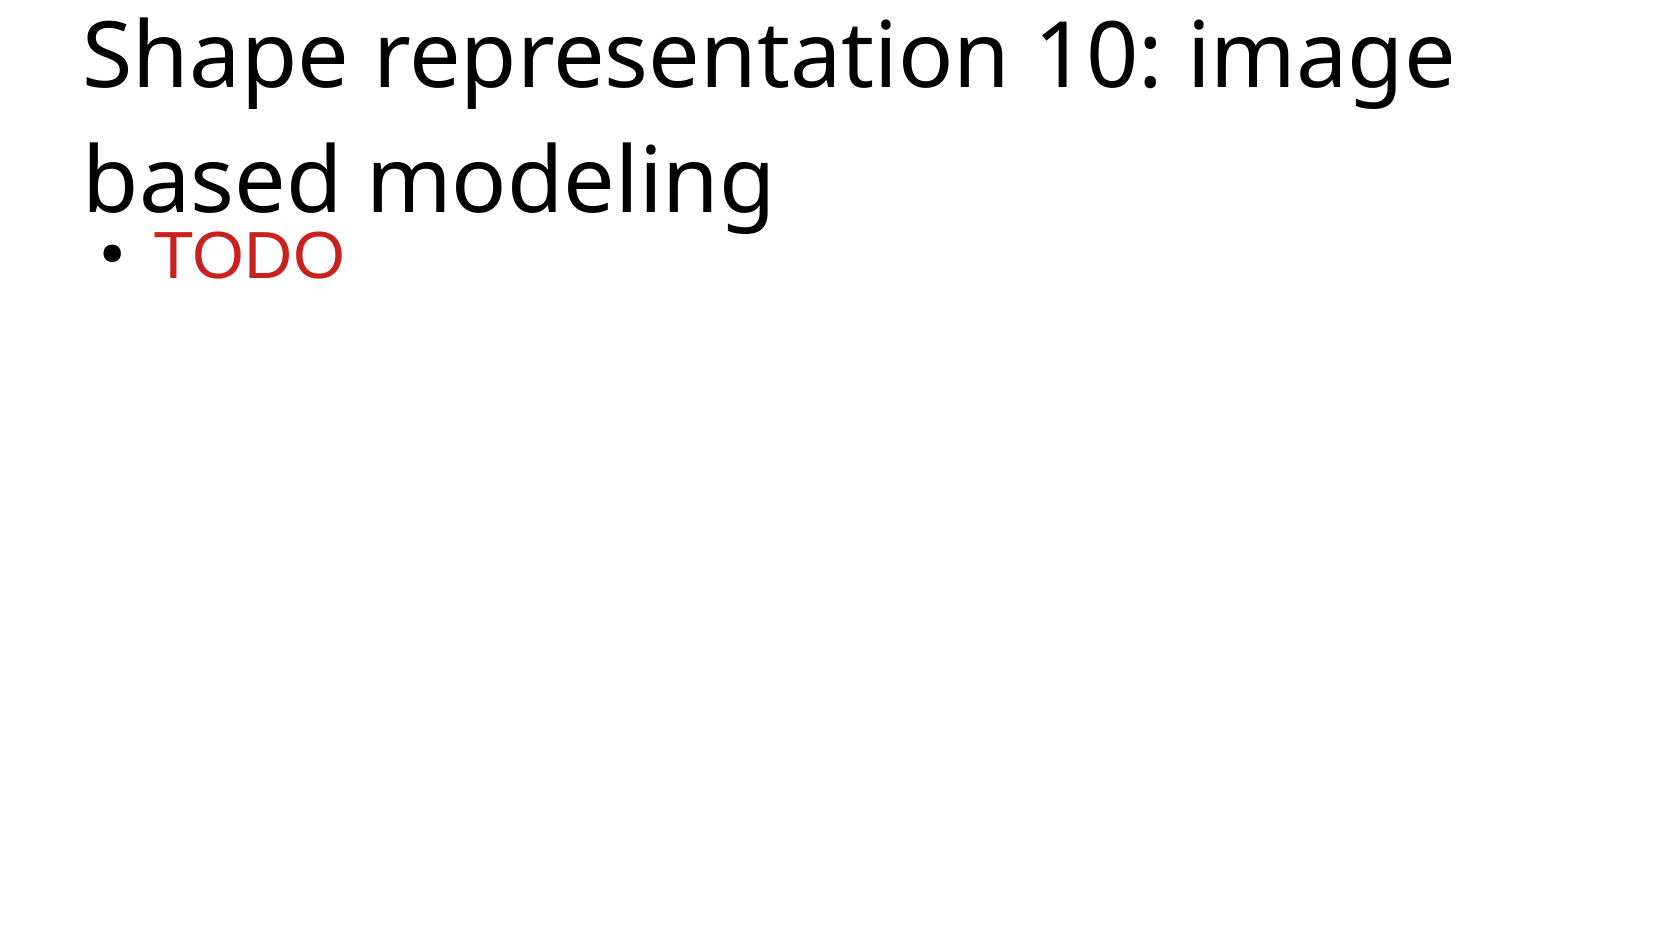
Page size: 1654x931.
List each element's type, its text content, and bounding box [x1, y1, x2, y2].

list TODO [82, 217, 1571, 758]
title Shape representation 10: image based modeling [82, 0, 1571, 217]
